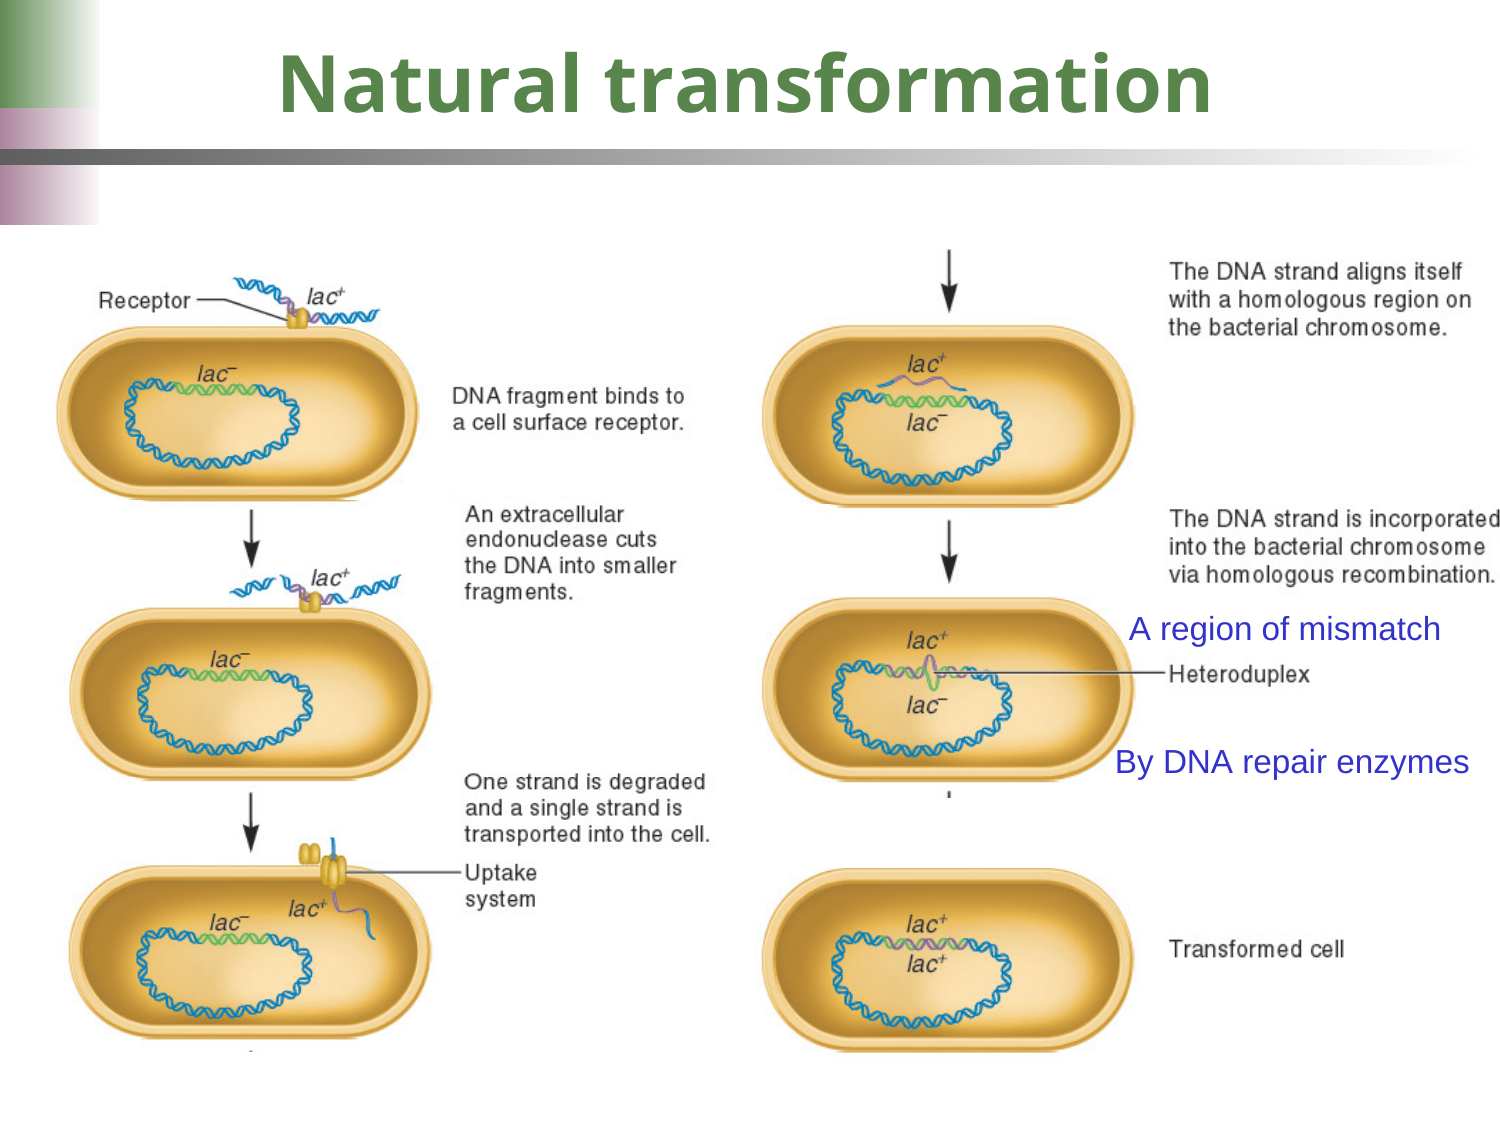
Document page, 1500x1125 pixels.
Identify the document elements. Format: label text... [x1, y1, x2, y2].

picture [24, 249, 1500, 1062]
title Natural transformation [133, 24, 1359, 138]
text_box By DNA repair enzymes [1099, 732, 1486, 788]
text_box A region of mismatch [1114, 599, 1500, 656]
